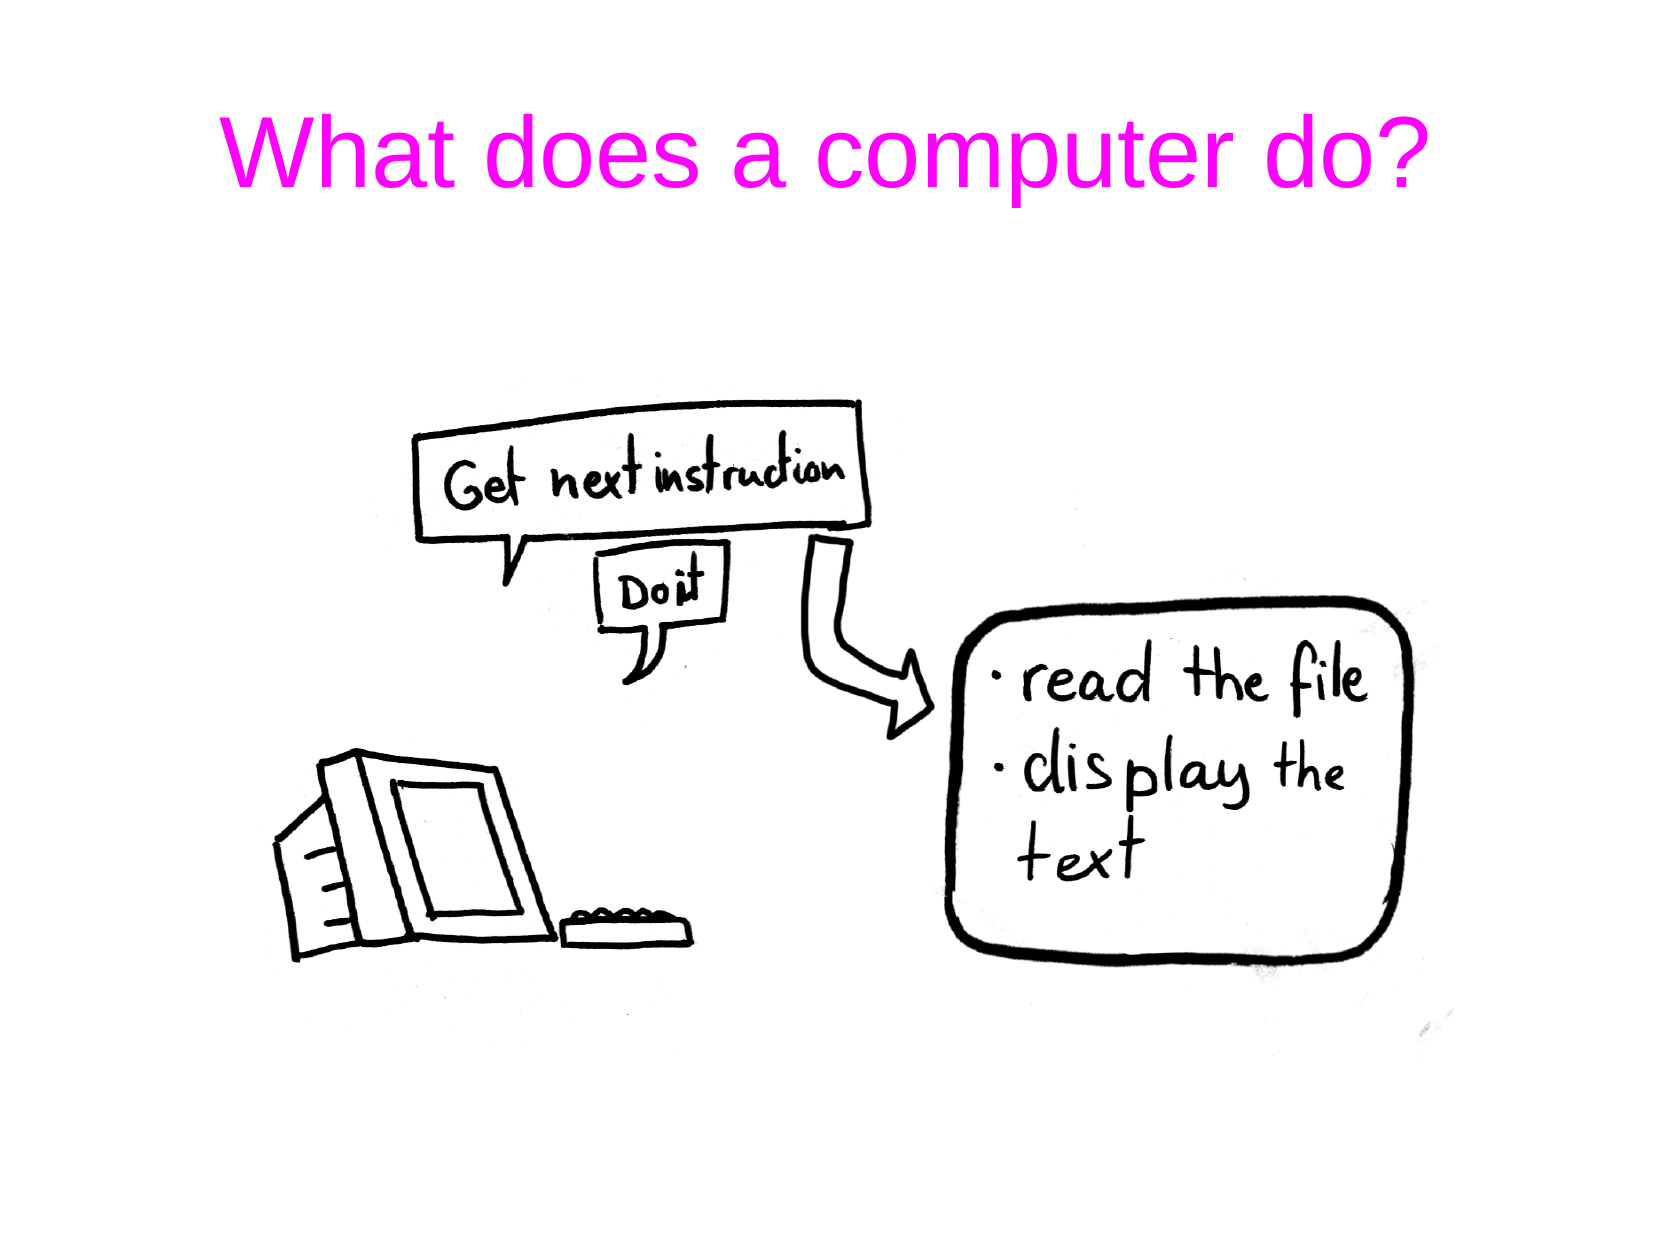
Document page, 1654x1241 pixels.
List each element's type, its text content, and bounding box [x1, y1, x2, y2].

picture [231, 372, 1456, 1059]
title What does a computer do? [82, 49, 1571, 257]
